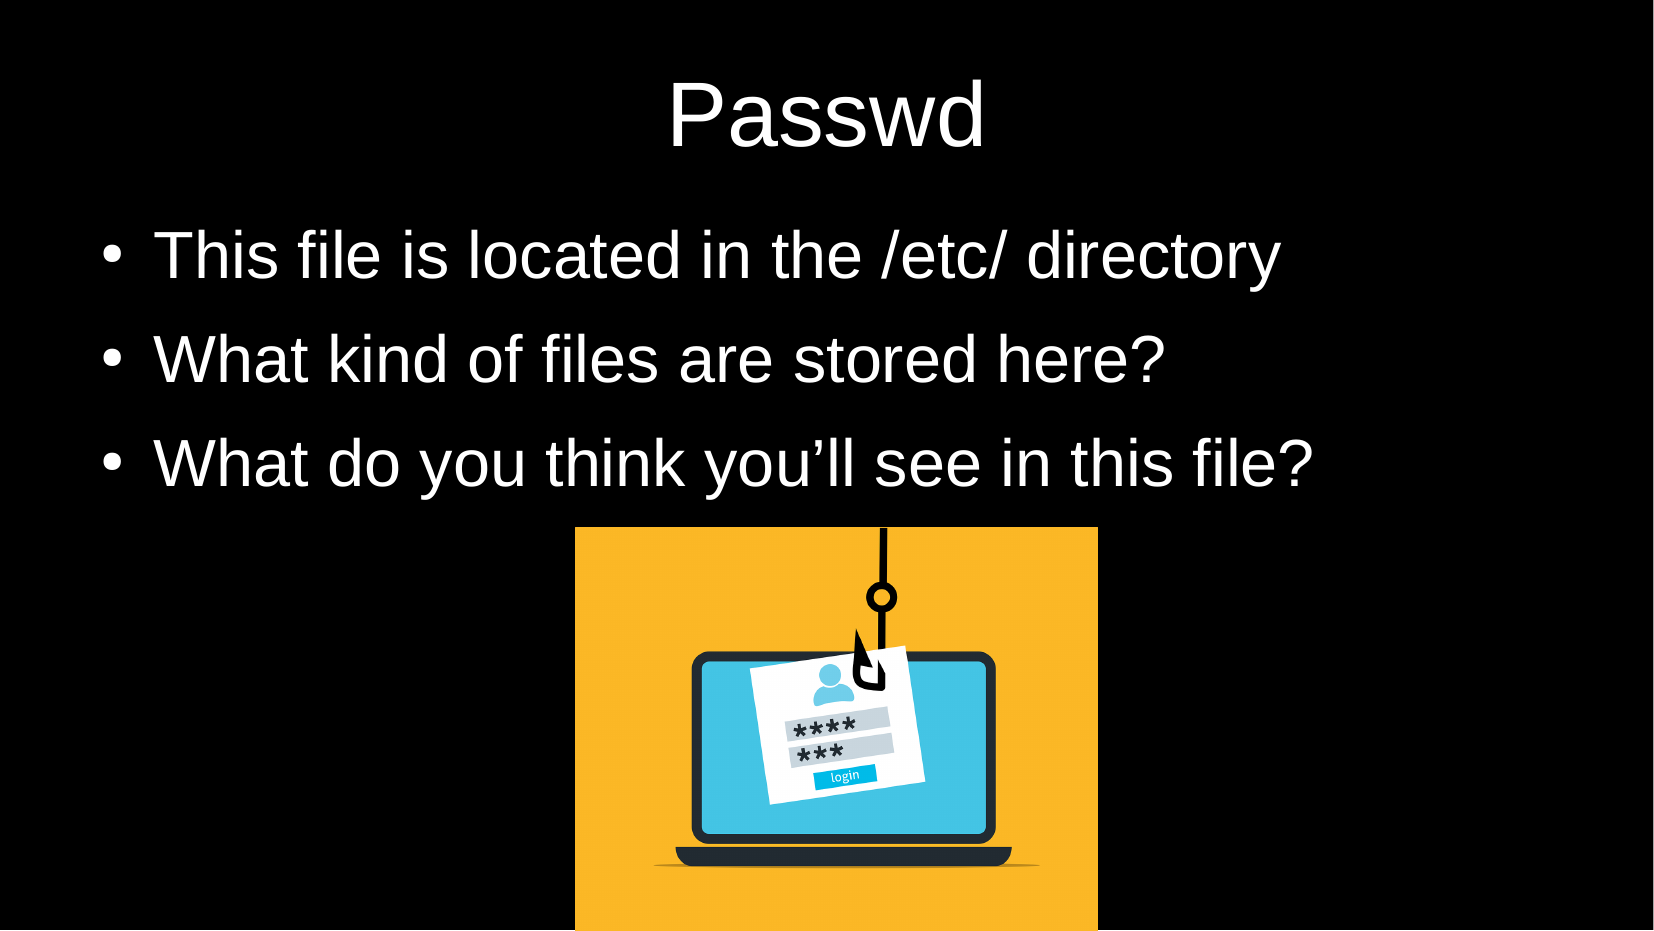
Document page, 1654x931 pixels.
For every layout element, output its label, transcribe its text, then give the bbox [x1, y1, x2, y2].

title Passwd [82, 37, 1571, 193]
picture [575, 527, 1098, 931]
list This file is located in the /etc/ directory What kind of files are stored here? What do you think you’ll see in this file? [82, 217, 1571, 758]
